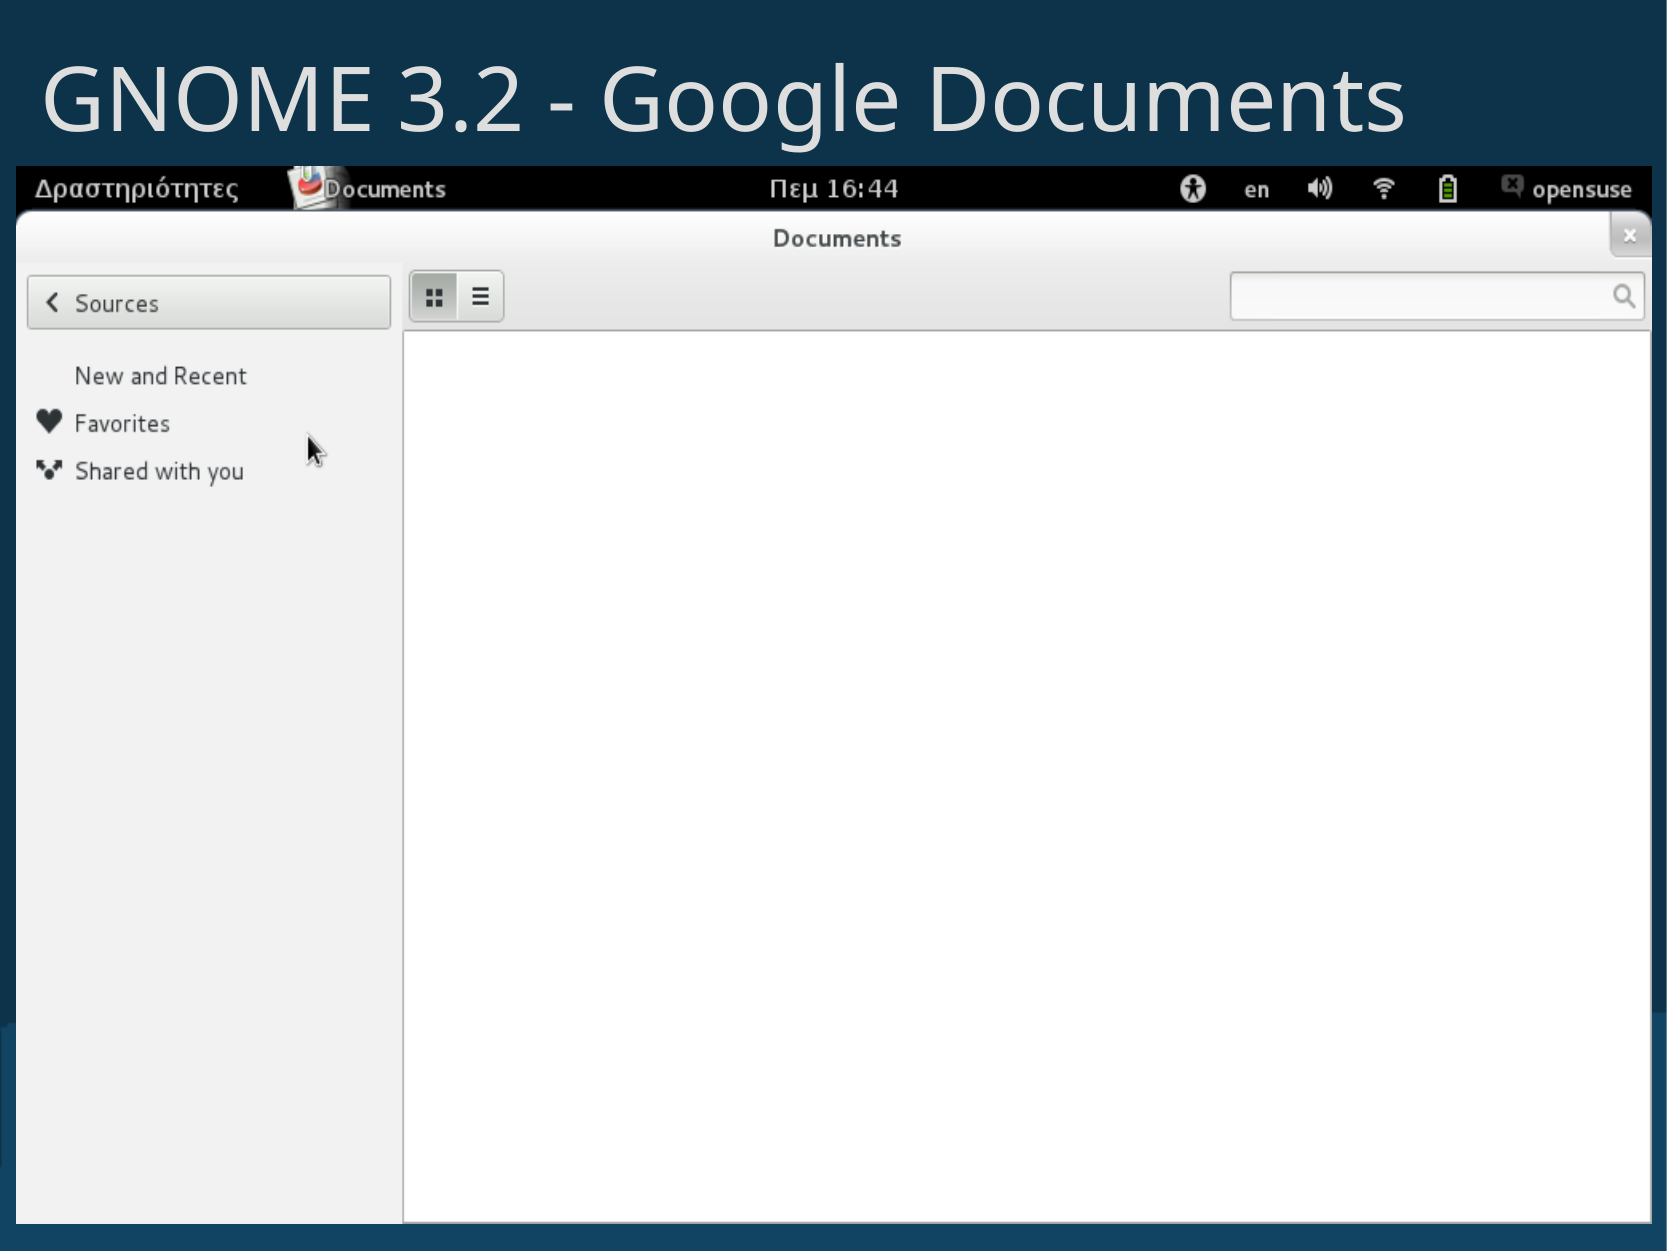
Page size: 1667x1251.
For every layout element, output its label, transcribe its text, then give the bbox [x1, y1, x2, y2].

title GNOME 3.2 - Google Documents [40, 50, 1627, 166]
picture [0, 0, 1667, 1251]
